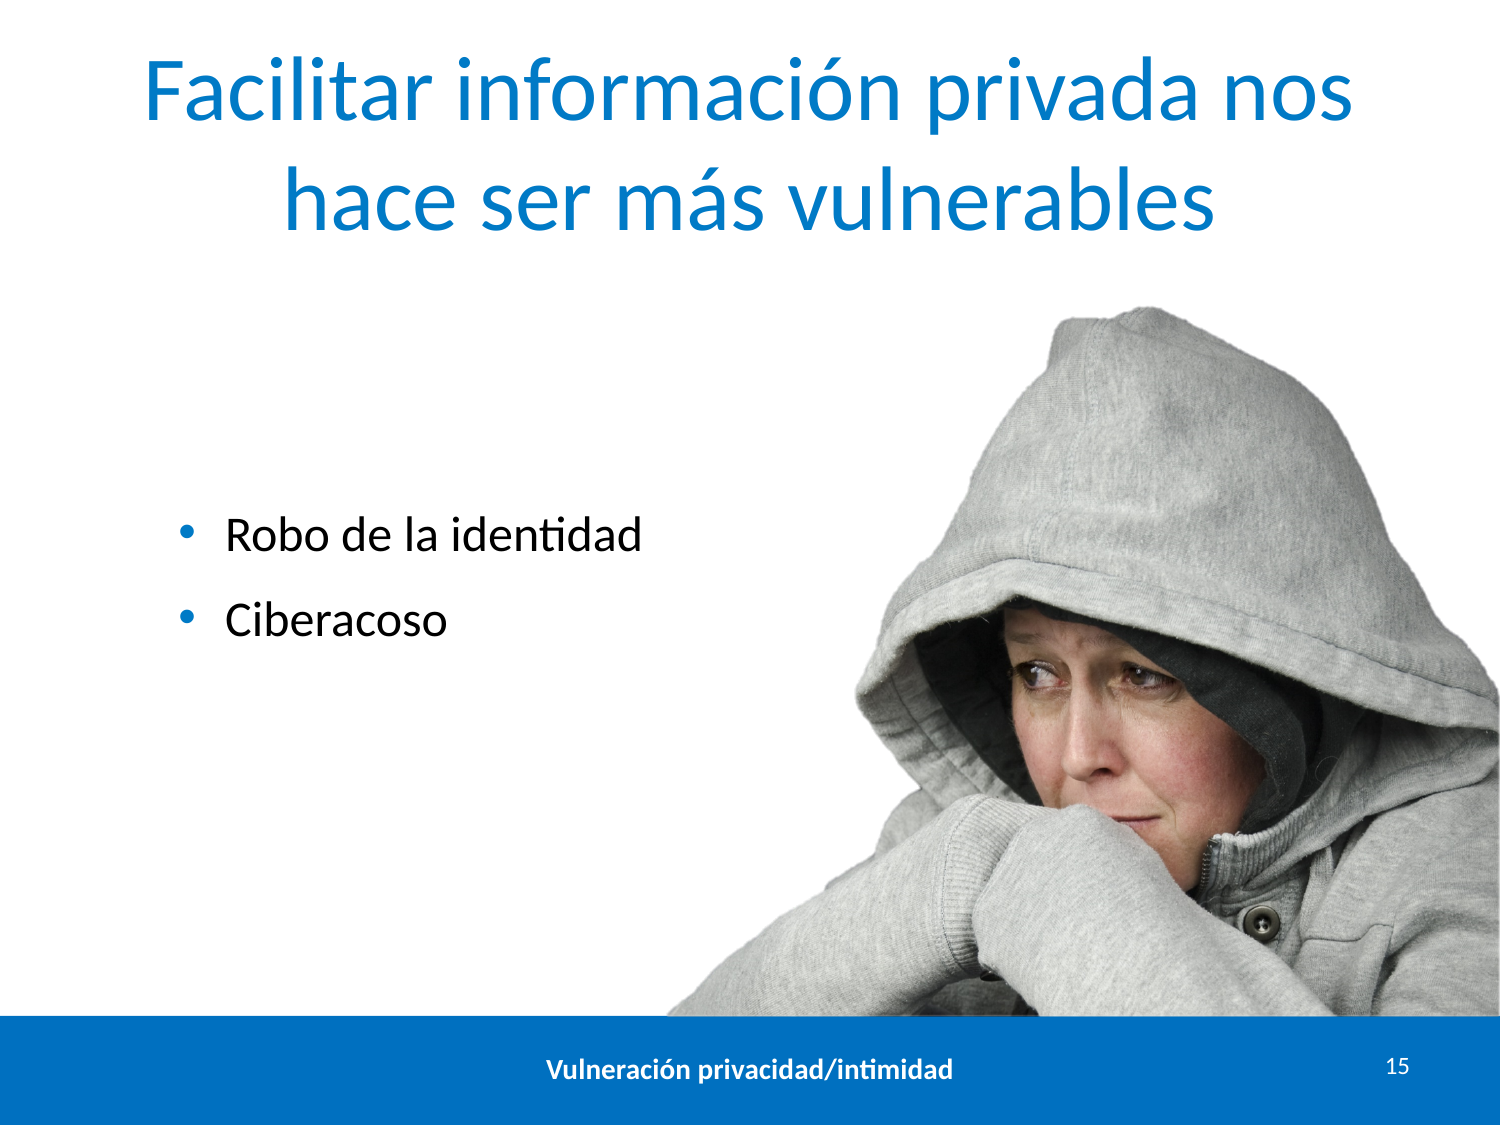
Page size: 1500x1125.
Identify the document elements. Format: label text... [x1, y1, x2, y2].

title Facilitar información privada nos hace ser más vulnerables [75, 45, 1425, 233]
picture [395, 265, 1500, 1017]
list Robo de la identidad Ciberacoso [88, 408, 904, 835]
slide_number 14 [1074, 1042, 1425, 1103]
footer Vulneración privacidad/intimidad [478, 1042, 1022, 1103]
